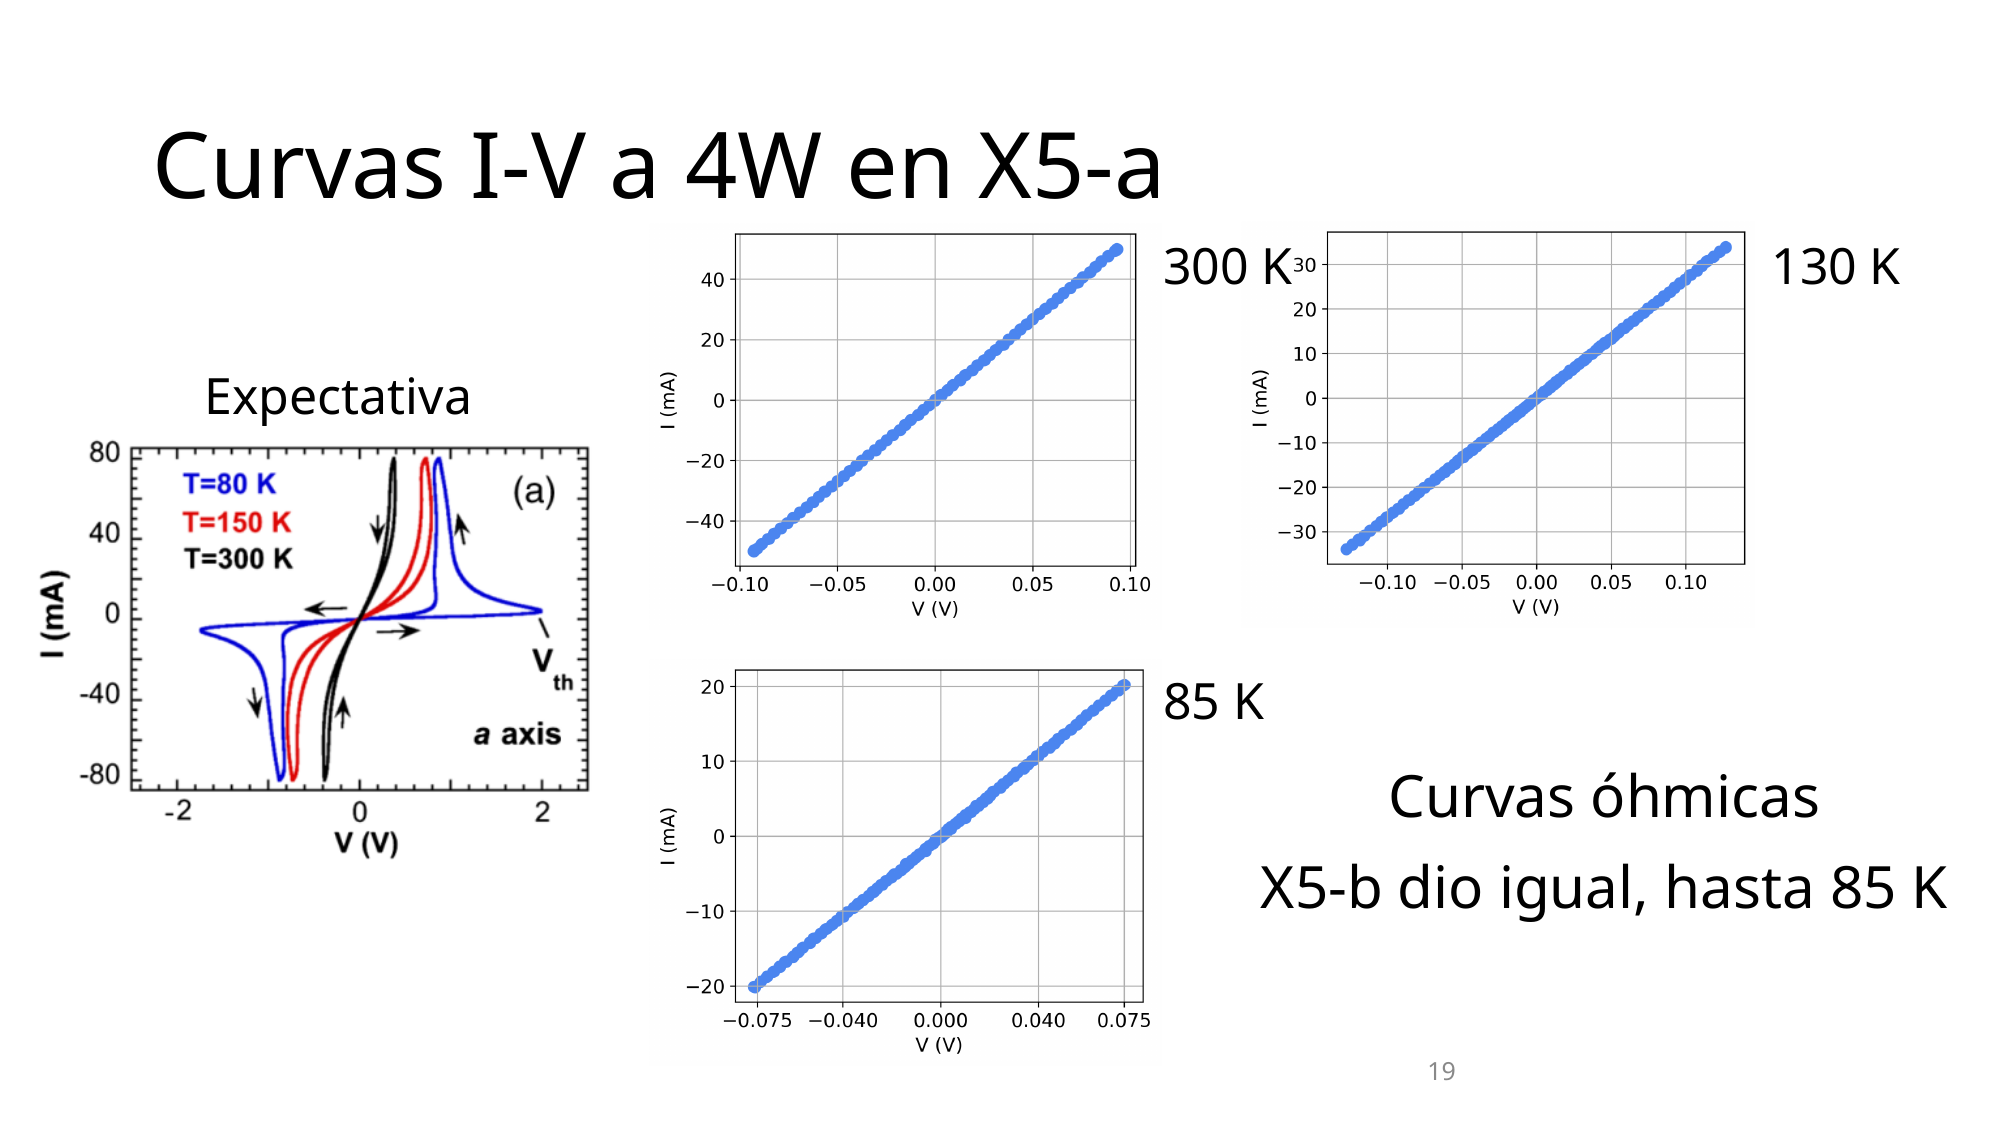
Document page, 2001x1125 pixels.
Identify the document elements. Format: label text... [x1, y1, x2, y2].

picture [1241, 221, 1755, 628]
text_box X5-b dio igual, hasta 85 K [1245, 842, 1964, 929]
text_box Curvas óhmicas [1362, 751, 1847, 838]
picture [649, 659, 1162, 1066]
picture [649, 223, 1162, 630]
title Curvas I-V a 4W en X5-a [137, 59, 1863, 278]
text_box 19 [1412, 1042, 1863, 1103]
text_box 85 K [1148, 662, 1311, 739]
text_box Expectativa [136, 356, 541, 433]
text_box 130 K [1756, 227, 1943, 304]
text_box 300 K [1148, 227, 1311, 304]
picture [17, 432, 608, 869]
